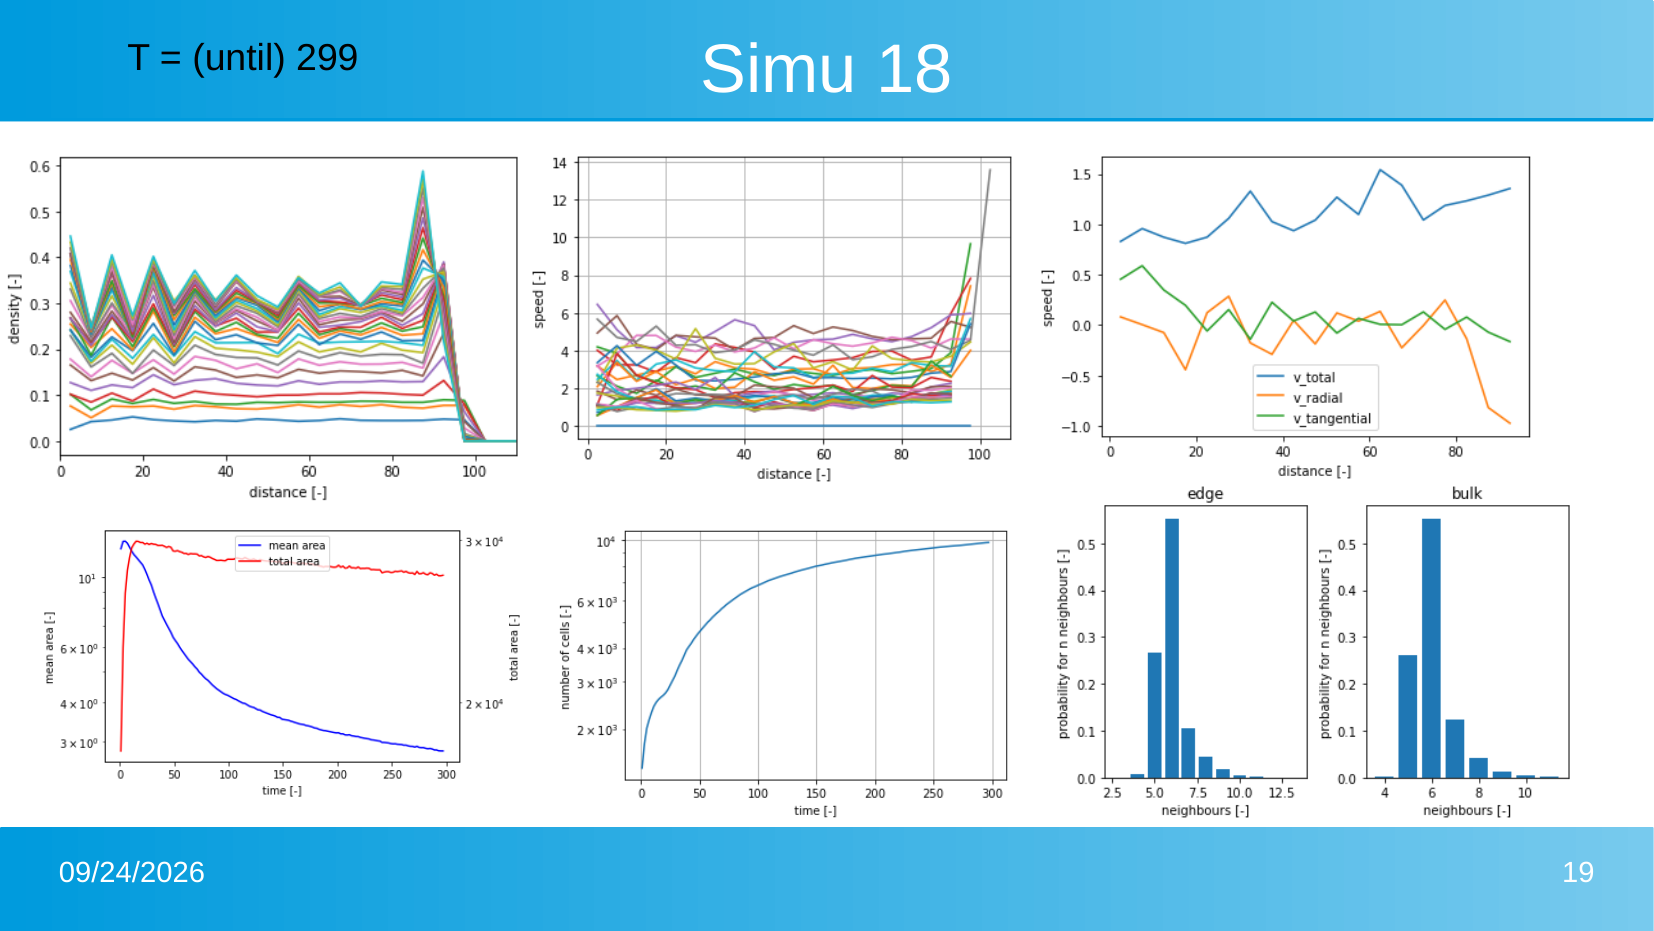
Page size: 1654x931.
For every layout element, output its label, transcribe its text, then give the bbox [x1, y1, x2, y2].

title Simu 18 [59, 29, 1595, 108]
picture [1034, 149, 1576, 826]
picture [37, 524, 526, 802]
picture [0, 149, 1018, 507]
picture [552, 524, 1013, 823]
text_box T = (until) 299 [112, 29, 451, 87]
